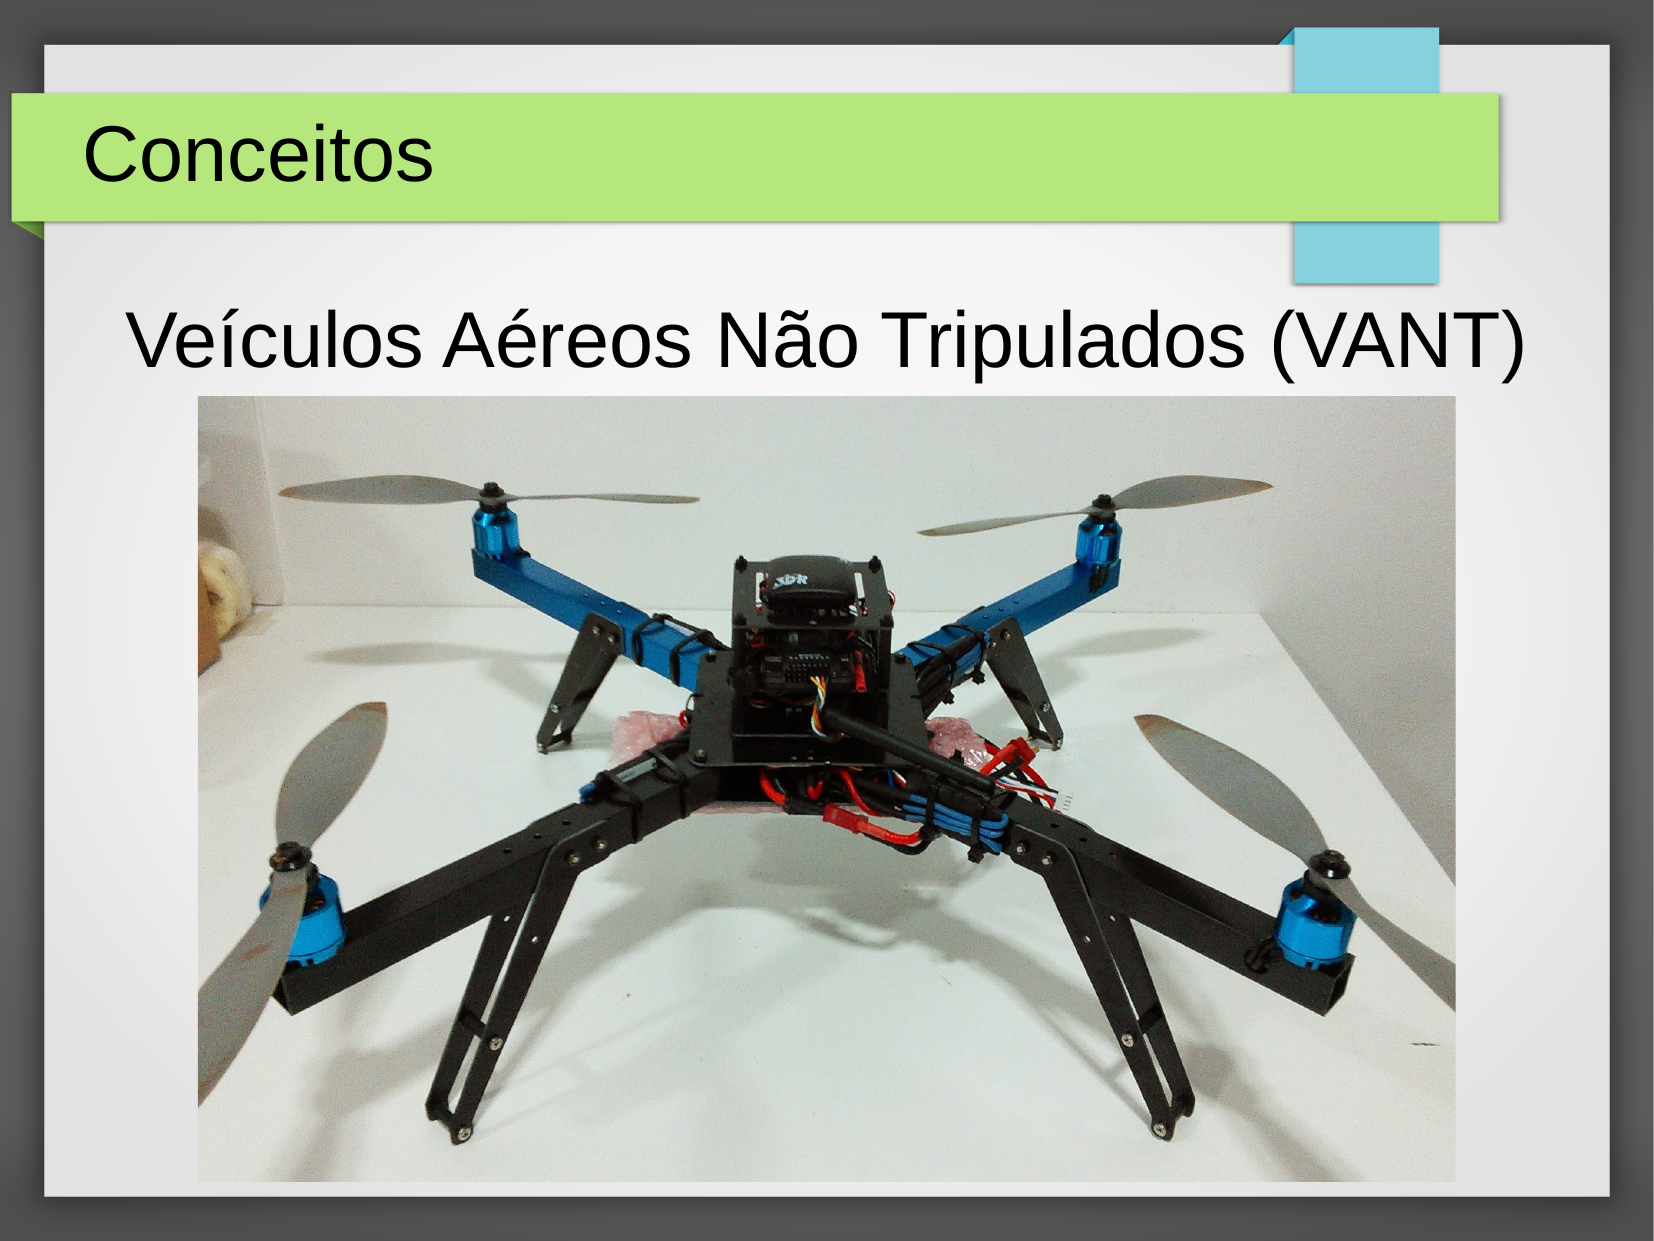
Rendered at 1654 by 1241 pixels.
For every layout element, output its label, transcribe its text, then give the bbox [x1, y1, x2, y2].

title Conceitos [82, 94, 1264, 213]
picture [0, 0, 1654, 1241]
list Veículos Aéreos Não Tripulados (VANT) [82, 295, 1571, 397]
